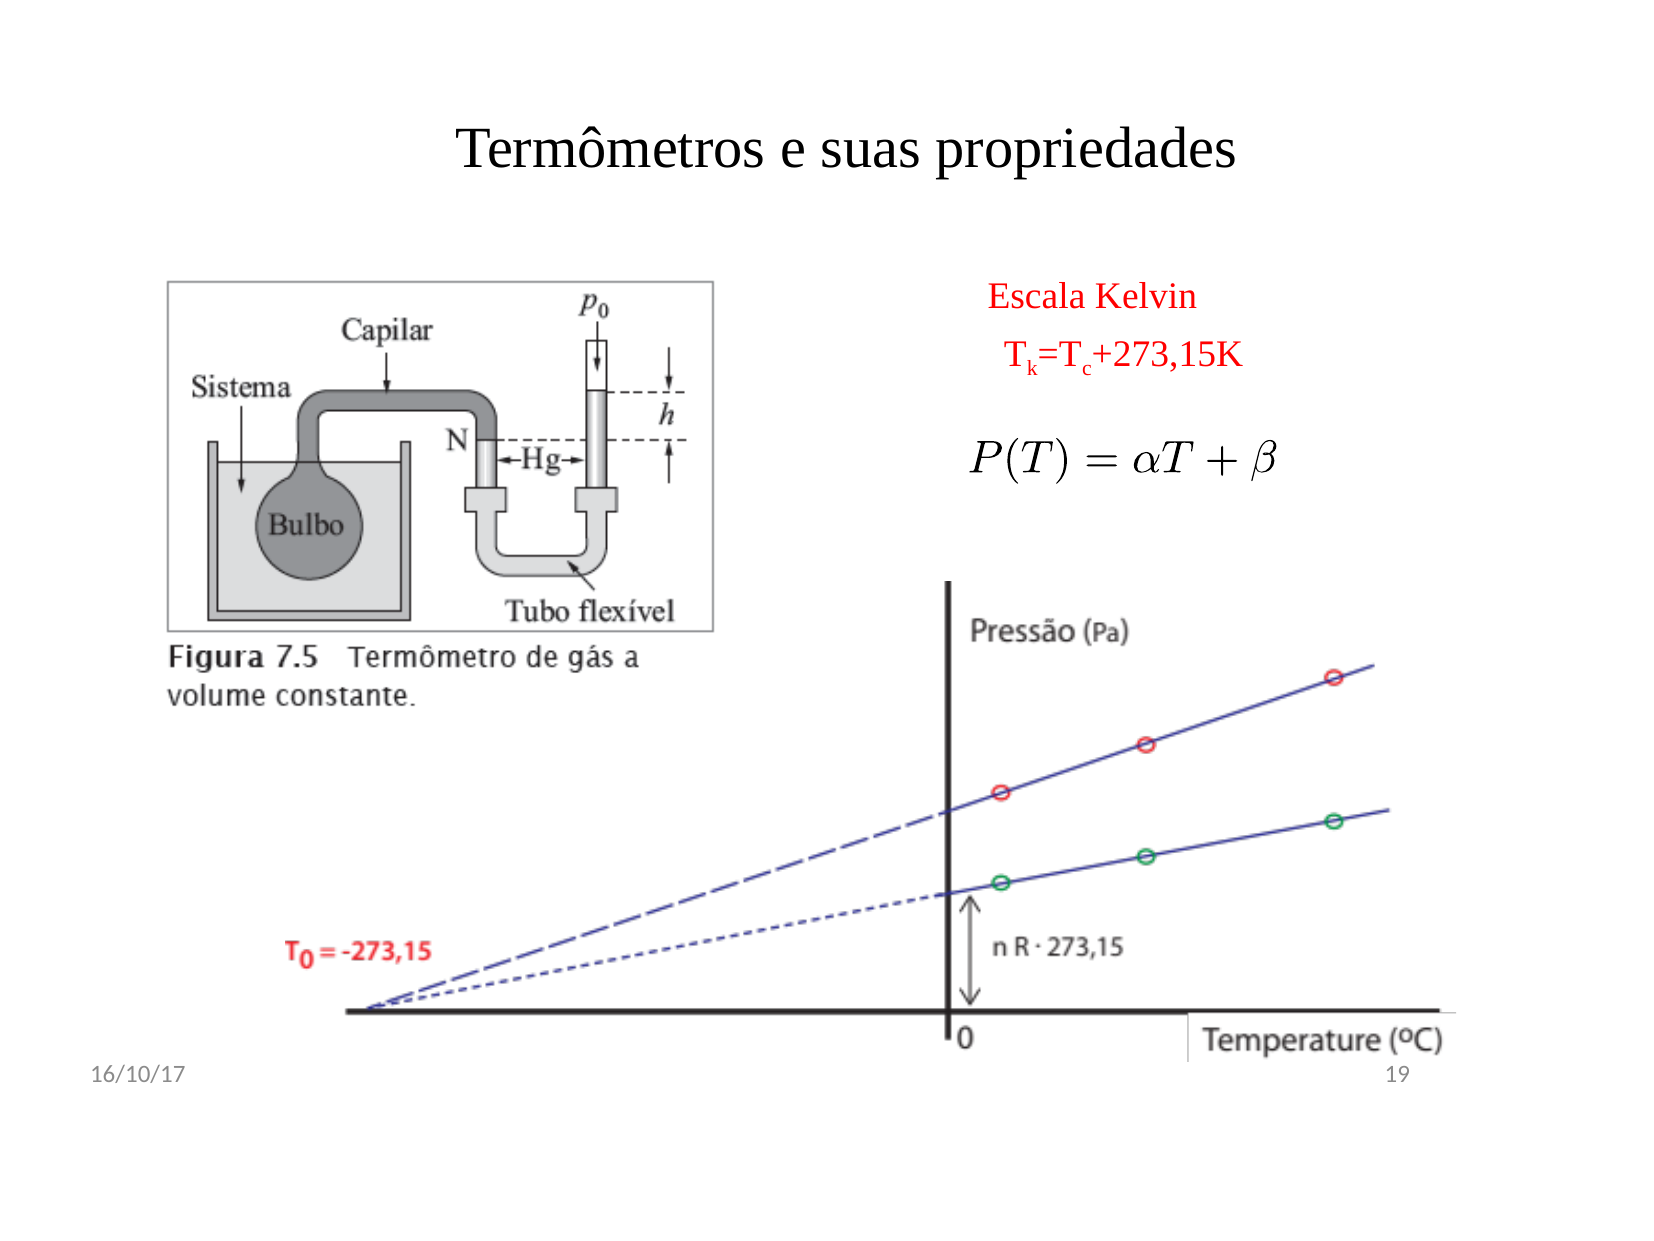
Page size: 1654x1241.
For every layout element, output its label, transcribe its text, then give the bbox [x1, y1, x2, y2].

text_box Termômetros e suas propriedades [347, 102, 1288, 187]
text_box Tk=Tc+273,15K [989, 321, 1258, 388]
slide_number 16/10/17 [75, 1042, 425, 1103]
text_box [967, 437, 1279, 484]
picture [138, 263, 1457, 1062]
text_box Escala Kelvin [972, 263, 1386, 323]
slide_number <número> [1074, 1062, 1425, 1103]
